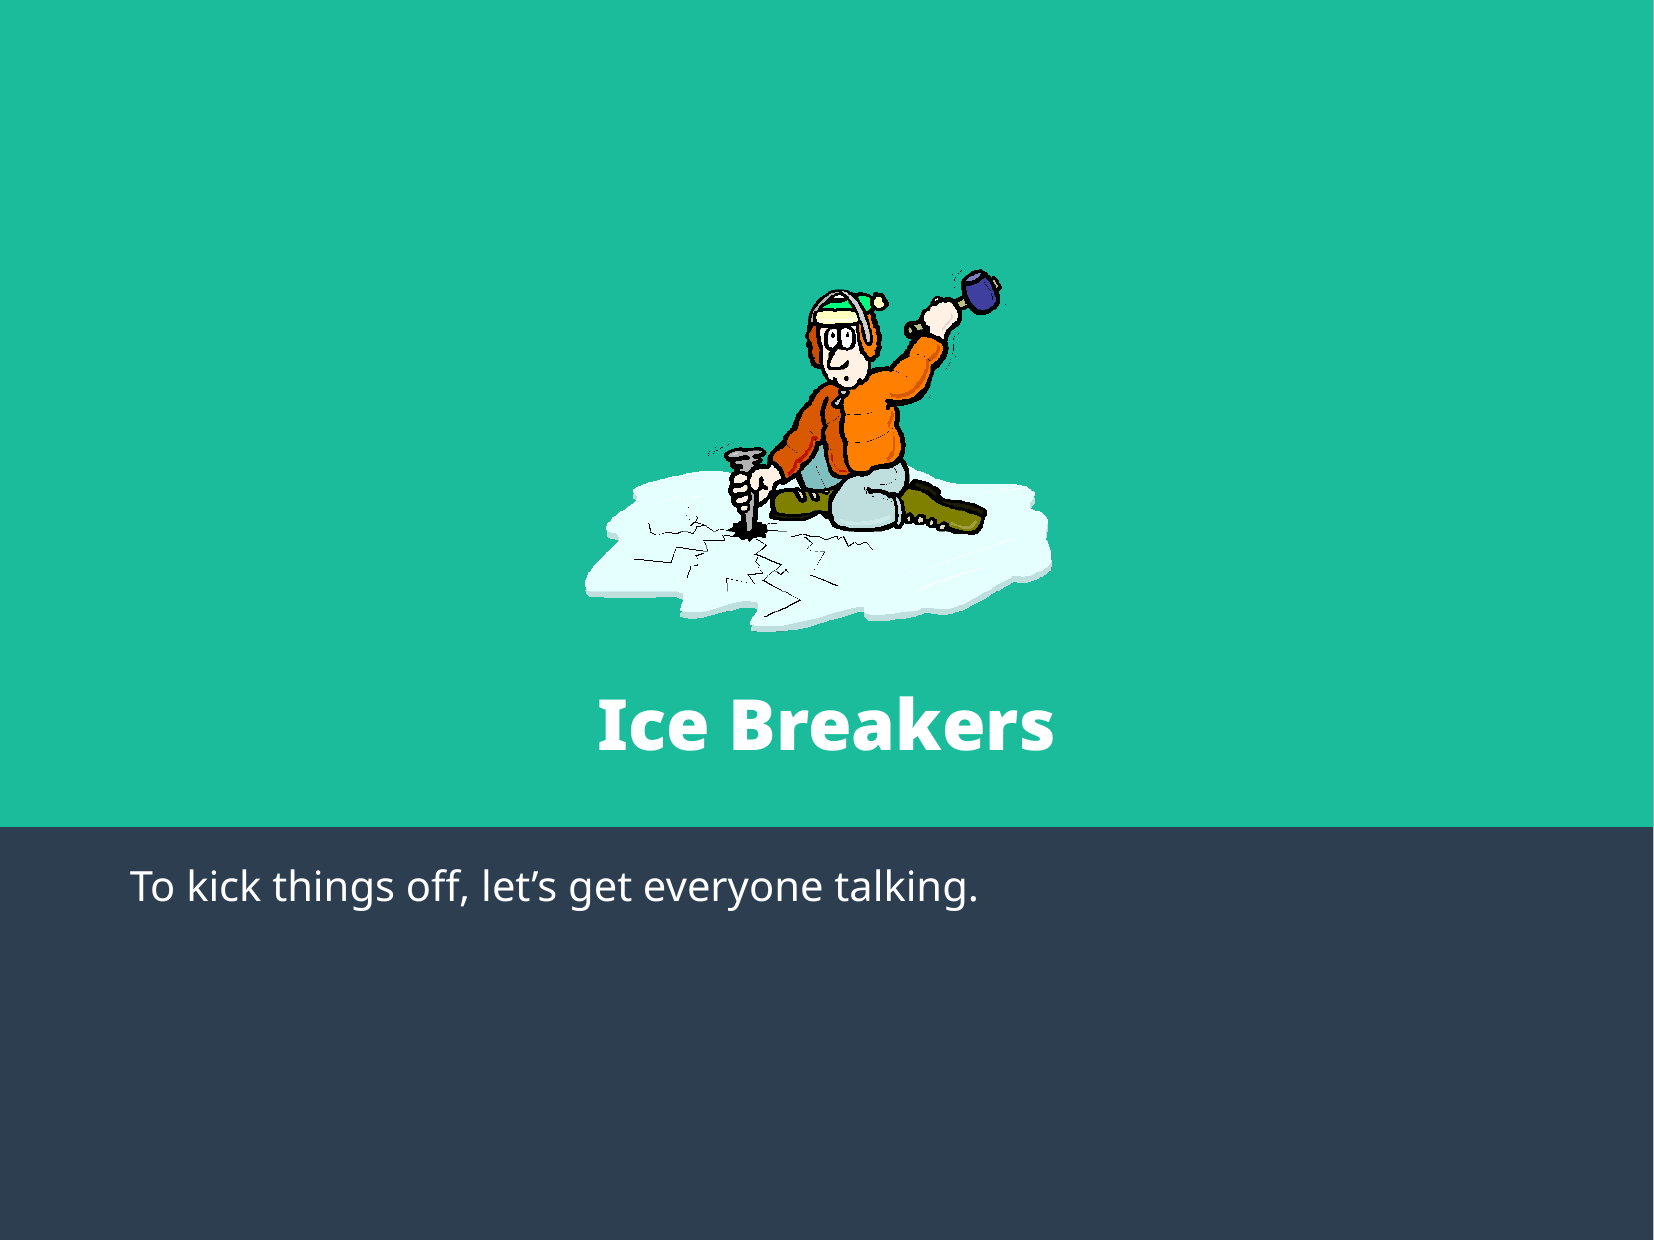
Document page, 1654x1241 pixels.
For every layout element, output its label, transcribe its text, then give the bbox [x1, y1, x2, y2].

title Ice Breakers [59, 620, 1595, 778]
picture [585, 269, 1052, 632]
list To kick things off, let’s get everyone talking. [59, 856, 1595, 1182]
